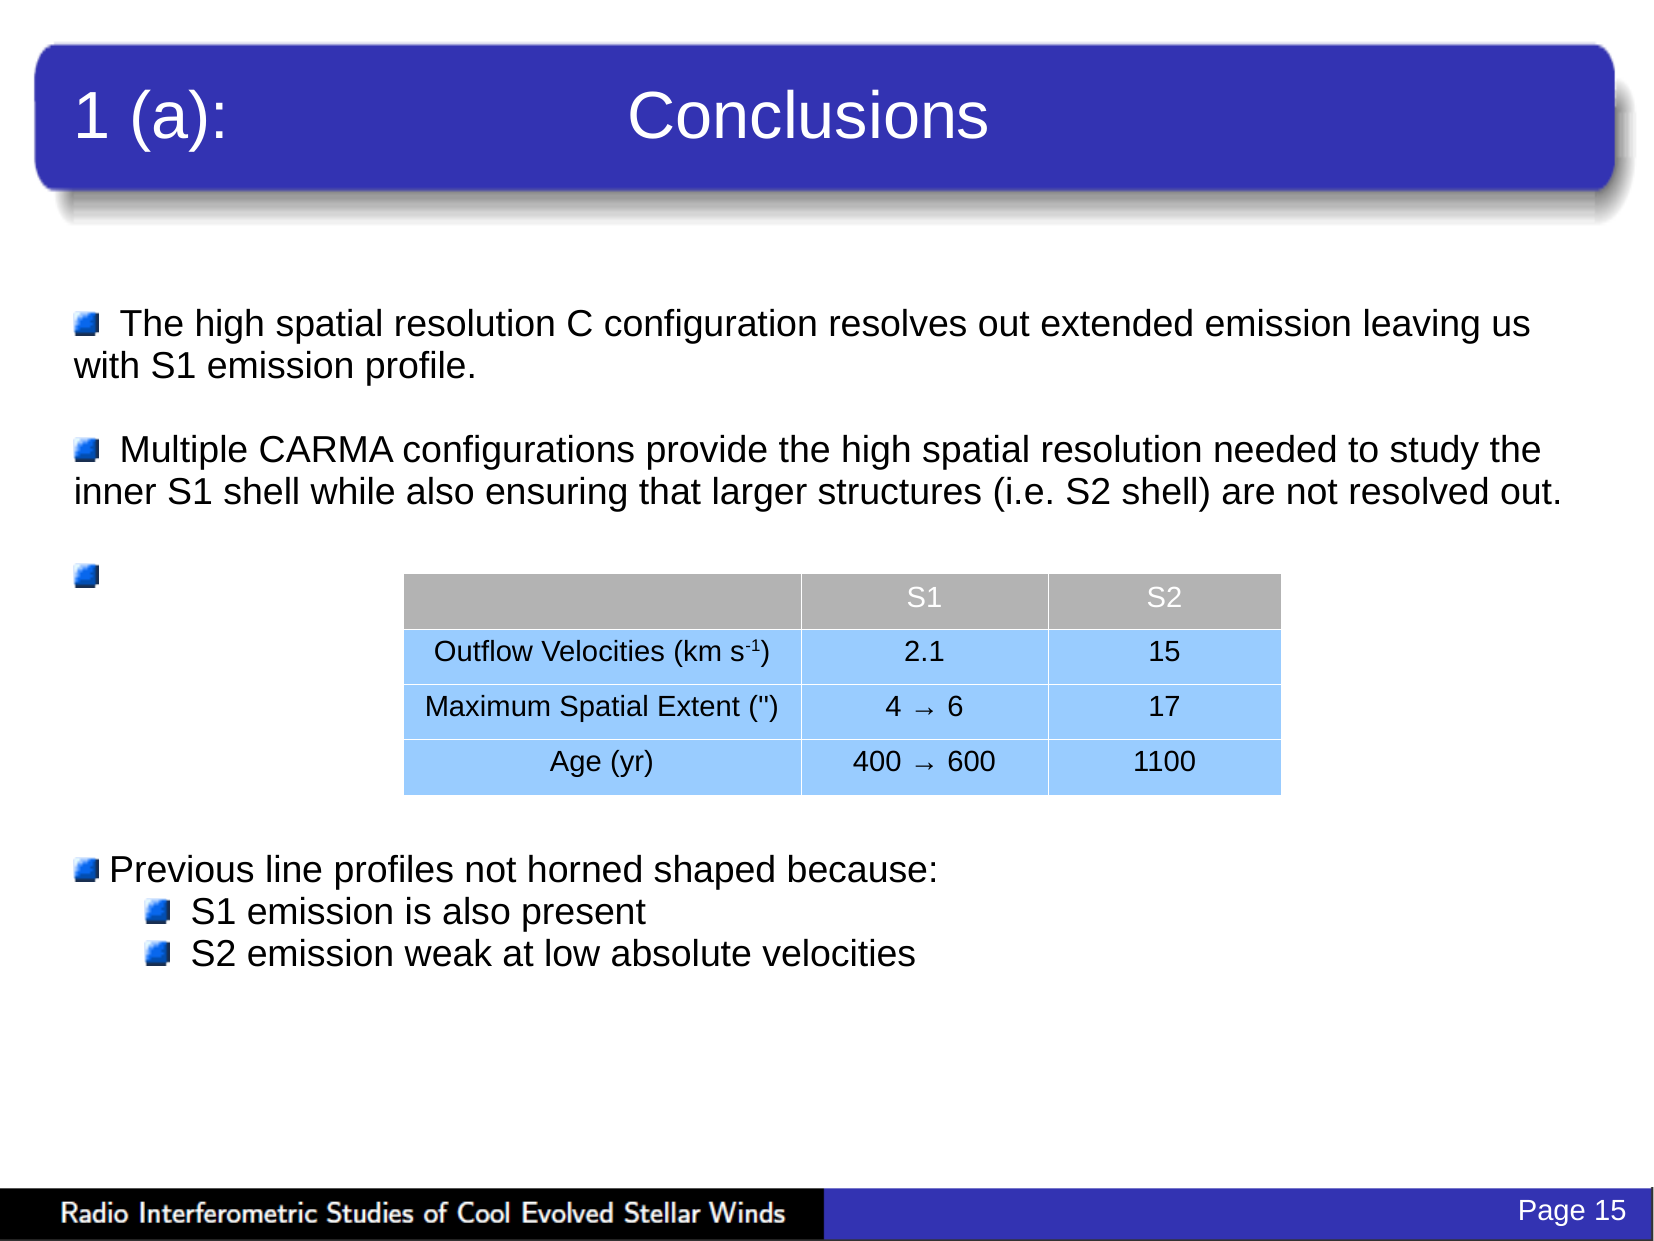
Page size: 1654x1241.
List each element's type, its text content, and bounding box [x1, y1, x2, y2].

picture [0, 1187, 1654, 1241]
table_header S1 [802, 574, 1048, 629]
table_cell Maximum Spatial Extent ('') [404, 685, 801, 739]
table_cell 2.1 [802, 630, 1048, 684]
text_box The high spatial resolution C configuration resolves out extended emission leaving us with S1 emission profile. Multiple CARMA configurations provide the high spatial resolution needed to study the inner S1 shell while also ensuring that larger structures (i.e. S2 shell) are not resolved out. Previous line profiles not horned shaped because: S1 emission is also present S2 emission weak at low absolute velocities [59, 295, 1595, 982]
text_box Page 15 [814, 1187, 1642, 1235]
table_cell 15 [1049, 630, 1281, 684]
table_header [404, 574, 801, 629]
picture [23, 29, 1648, 237]
table_header S2 [1049, 574, 1281, 629]
table_cell 400 → 600 [802, 740, 1048, 795]
table_cell 4 → 6 [802, 685, 1048, 739]
table_cell Age (yr) [404, 740, 801, 795]
table_cell 1100 [1049, 740, 1281, 795]
table_cell Outflow Velocities (km s-1) [404, 630, 801, 684]
text_box 1 (a): Conclusions [59, 70, 1595, 189]
table_cell 17 [1049, 685, 1281, 739]
